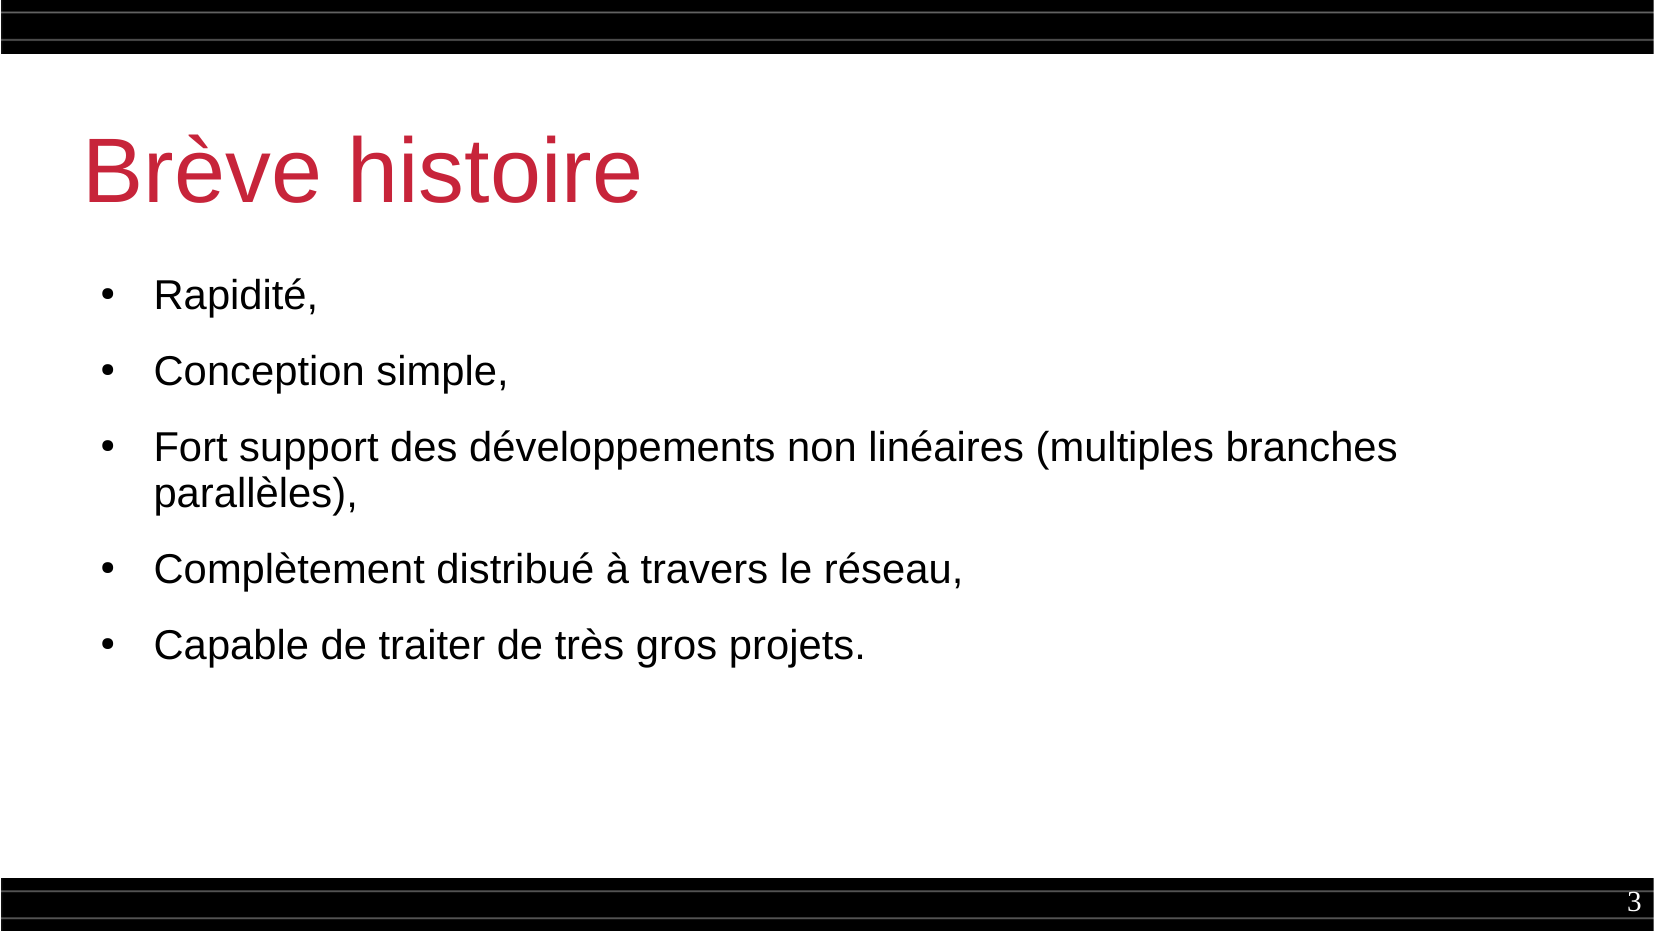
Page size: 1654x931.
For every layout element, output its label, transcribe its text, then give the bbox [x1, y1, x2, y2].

title Brève histoire [82, 92, 1571, 249]
picture [1, 0, 1654, 54]
picture [1, 878, 1654, 931]
list Rapidité, Conception simple, Fort support des développements non linéaires (multiples branches parallèles), Complètement distribué à travers le réseau, Capable de traiter de très gros projets. [82, 271, 1571, 851]
